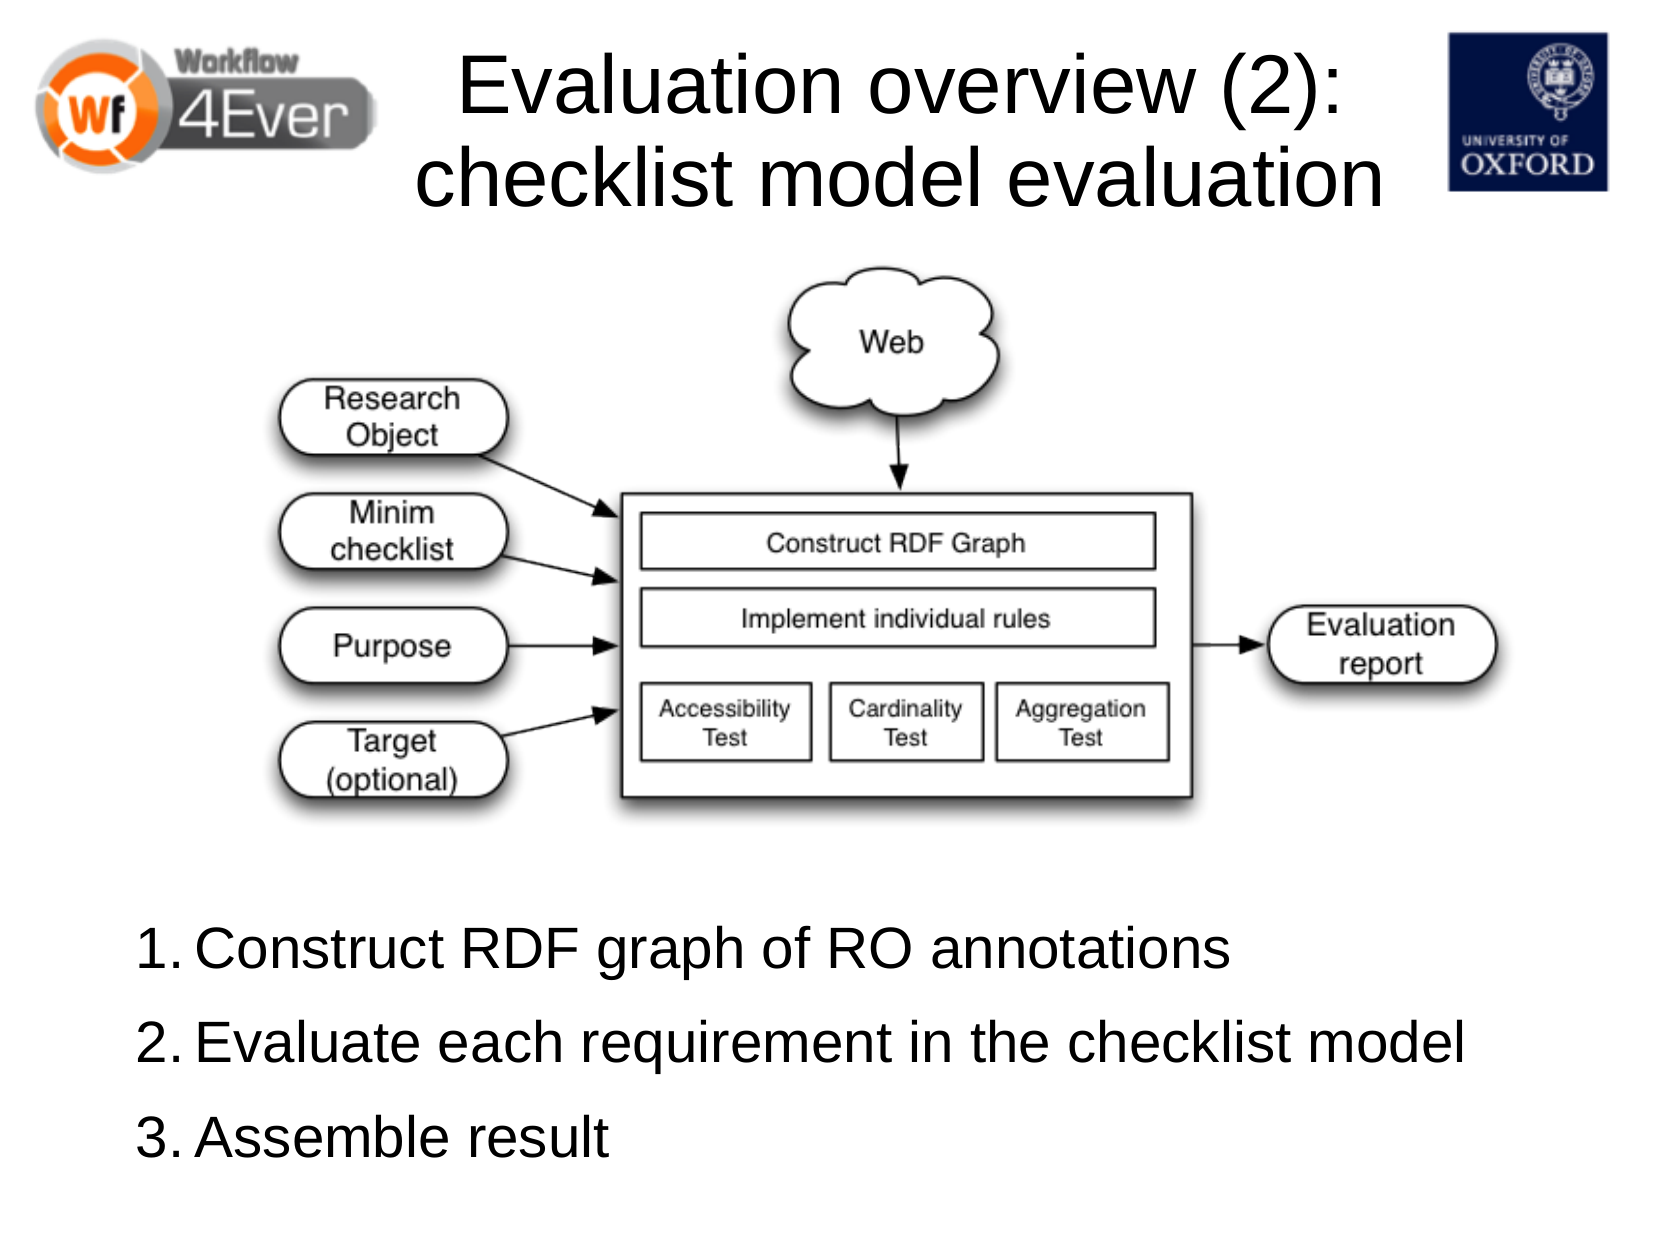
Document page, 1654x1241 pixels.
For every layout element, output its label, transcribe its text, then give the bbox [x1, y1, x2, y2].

list Construct RDF graph of RO annotations Evaluate each requirement in the checklist model Assemble result [118, 915, 1536, 1182]
picture [29, 33, 354, 181]
picture [249, 247, 1526, 839]
picture [1446, 29, 1612, 194]
title Evaluation overview (2): checklist model evaluation [354, 31, 1447, 231]
